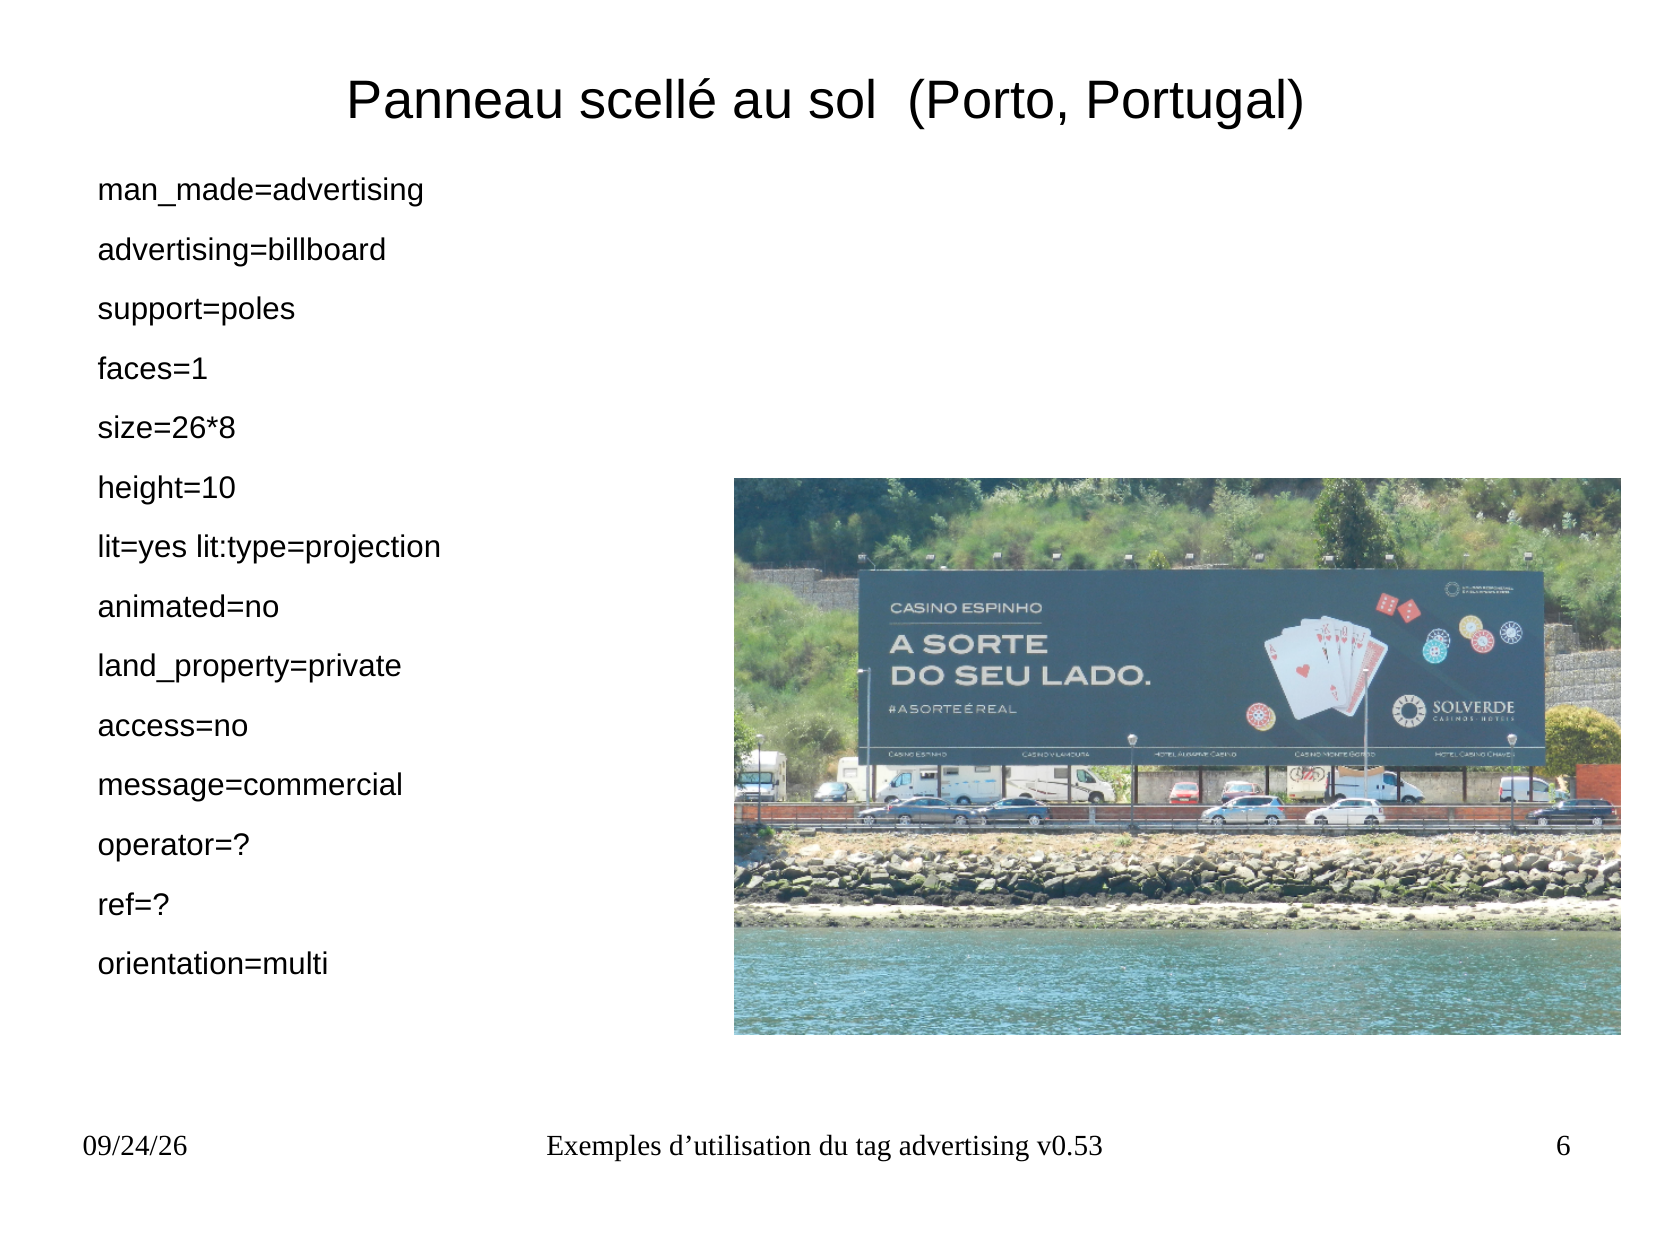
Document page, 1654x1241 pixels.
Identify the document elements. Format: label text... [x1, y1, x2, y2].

text_box man_made=advertising advertising=billboard support=poles faces=1 size=26*8 height=10 lit=yes lit:type=projection animated=no land_property=private access=no message=commercial operator=? ref=? orientation=multi [82, 165, 781, 1037]
title Panneau scellé au sol (Porto, Portugal) [82, 48, 1571, 152]
picture [734, 478, 1621, 1036]
